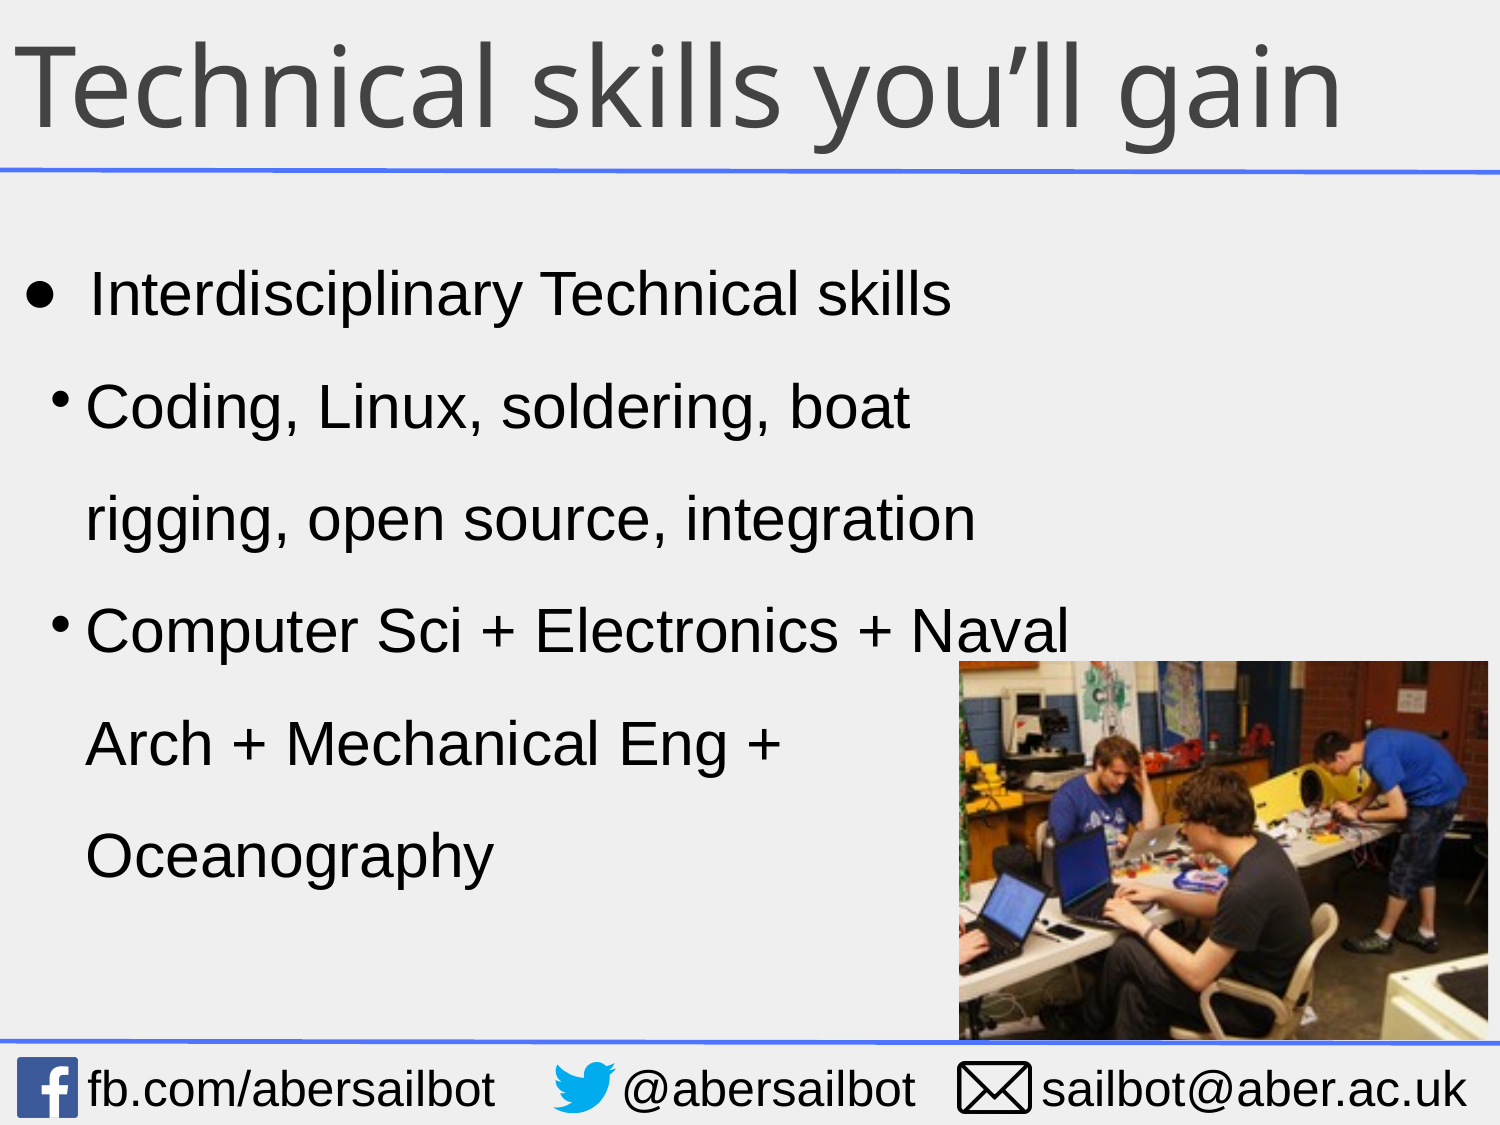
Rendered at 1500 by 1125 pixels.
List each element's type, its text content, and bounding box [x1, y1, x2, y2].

picture [959, 661, 1489, 1040]
text_box fb.com/abersailbot @abersailbot sailbot@aber.ac.uk [0, 1044, 1500, 1125]
text_box Technical skills you’ll gain [0, 173, 1500, 182]
text_box Technical skills you’ll gain [0, 0, 1500, 169]
picture [553, 1056, 616, 1119]
picture [957, 1061, 1032, 1115]
text_box Interdisciplinary Technical skills Coding, Linux, soldering, boat rigging, open source, integration Computer Sci + Electronics + Naval Arch + Mechanical Eng + Oceanography [0, 200, 1099, 945]
picture [16, 1056, 79, 1119]
